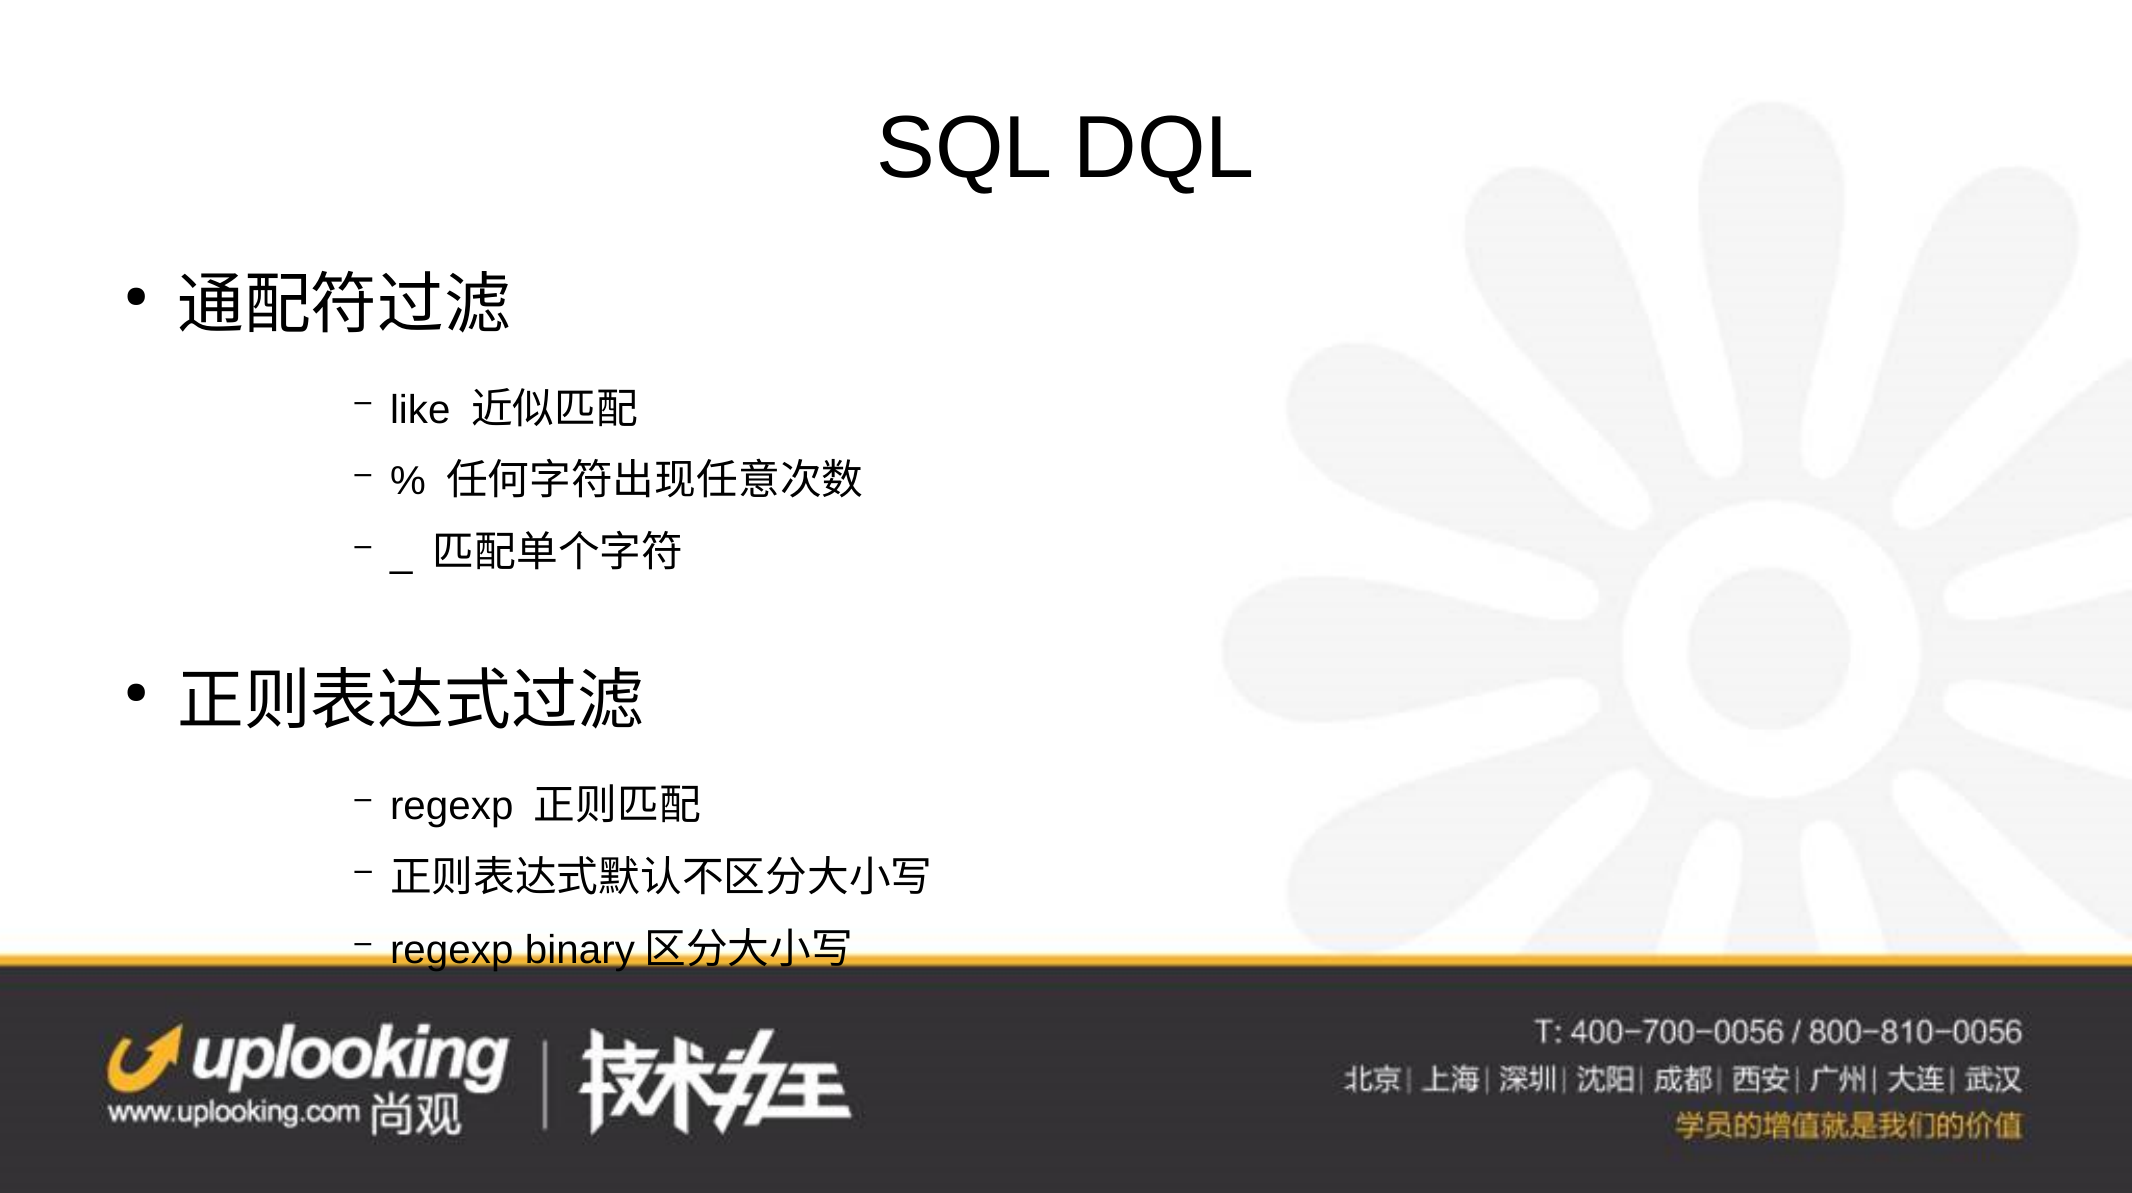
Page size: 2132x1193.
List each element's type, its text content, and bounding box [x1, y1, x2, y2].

picture [0, 0, 2132, 1193]
list 通配符过滤 like 近似匹配 % 任何字符出现任意次数 _ 匹配单个字符 正则表达式过滤 regexp 正则匹配 正则表达式默认不区分大小写 regexp binary区分大小写 [106, 249, 2026, 1037]
title SQL DQL [106, 47, 2026, 247]
